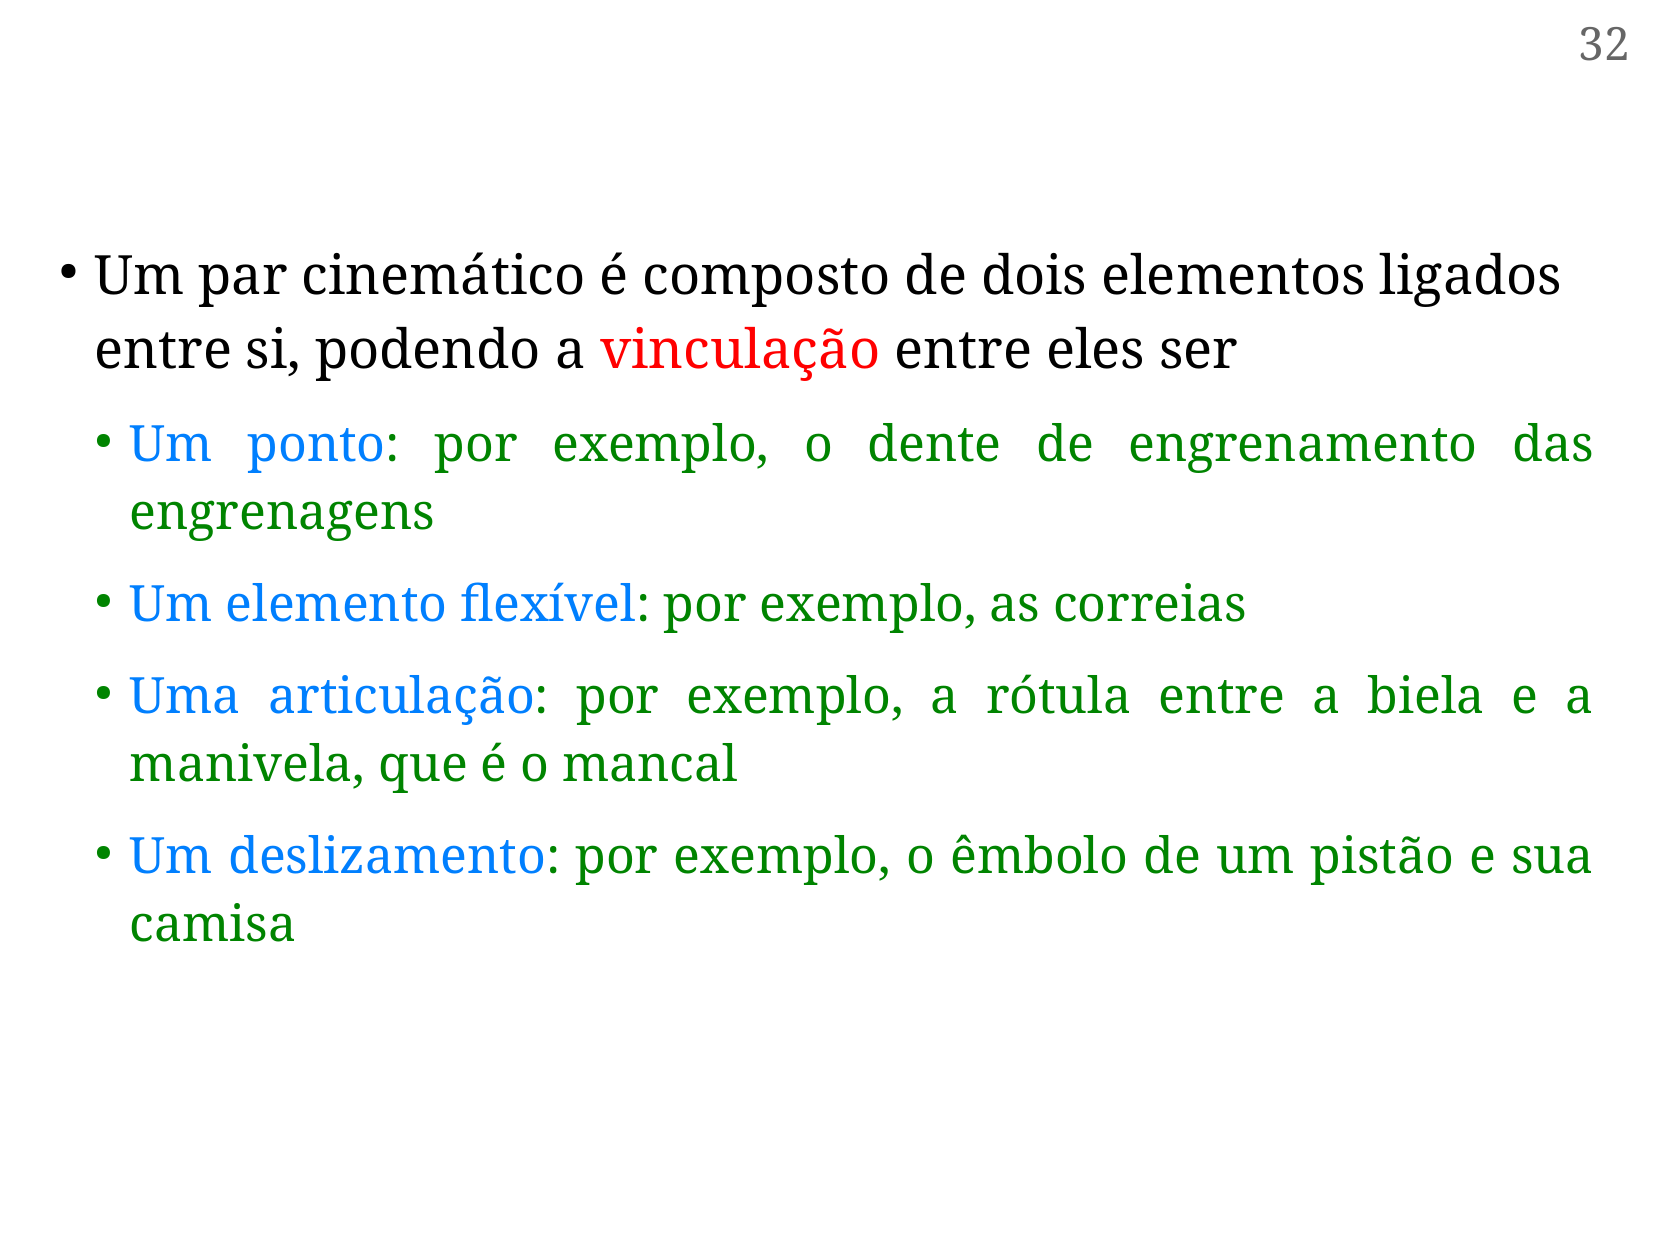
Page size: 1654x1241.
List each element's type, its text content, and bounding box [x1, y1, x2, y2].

list Um par cinemático é composto de dois elementos ligados entre si, podendo a vinculação entre eles ser Um ponto: por exemplo, o dente de engrenamento das engrenagens Um elemento flexível: por exemplo, as correias Uma articulação: por exemplo, a rótula entre a biela e a manivela, que é o mancal Um deslizamento: por exemplo, o êmbolo de um pistão e sua camisa [59, 236, 1595, 1211]
